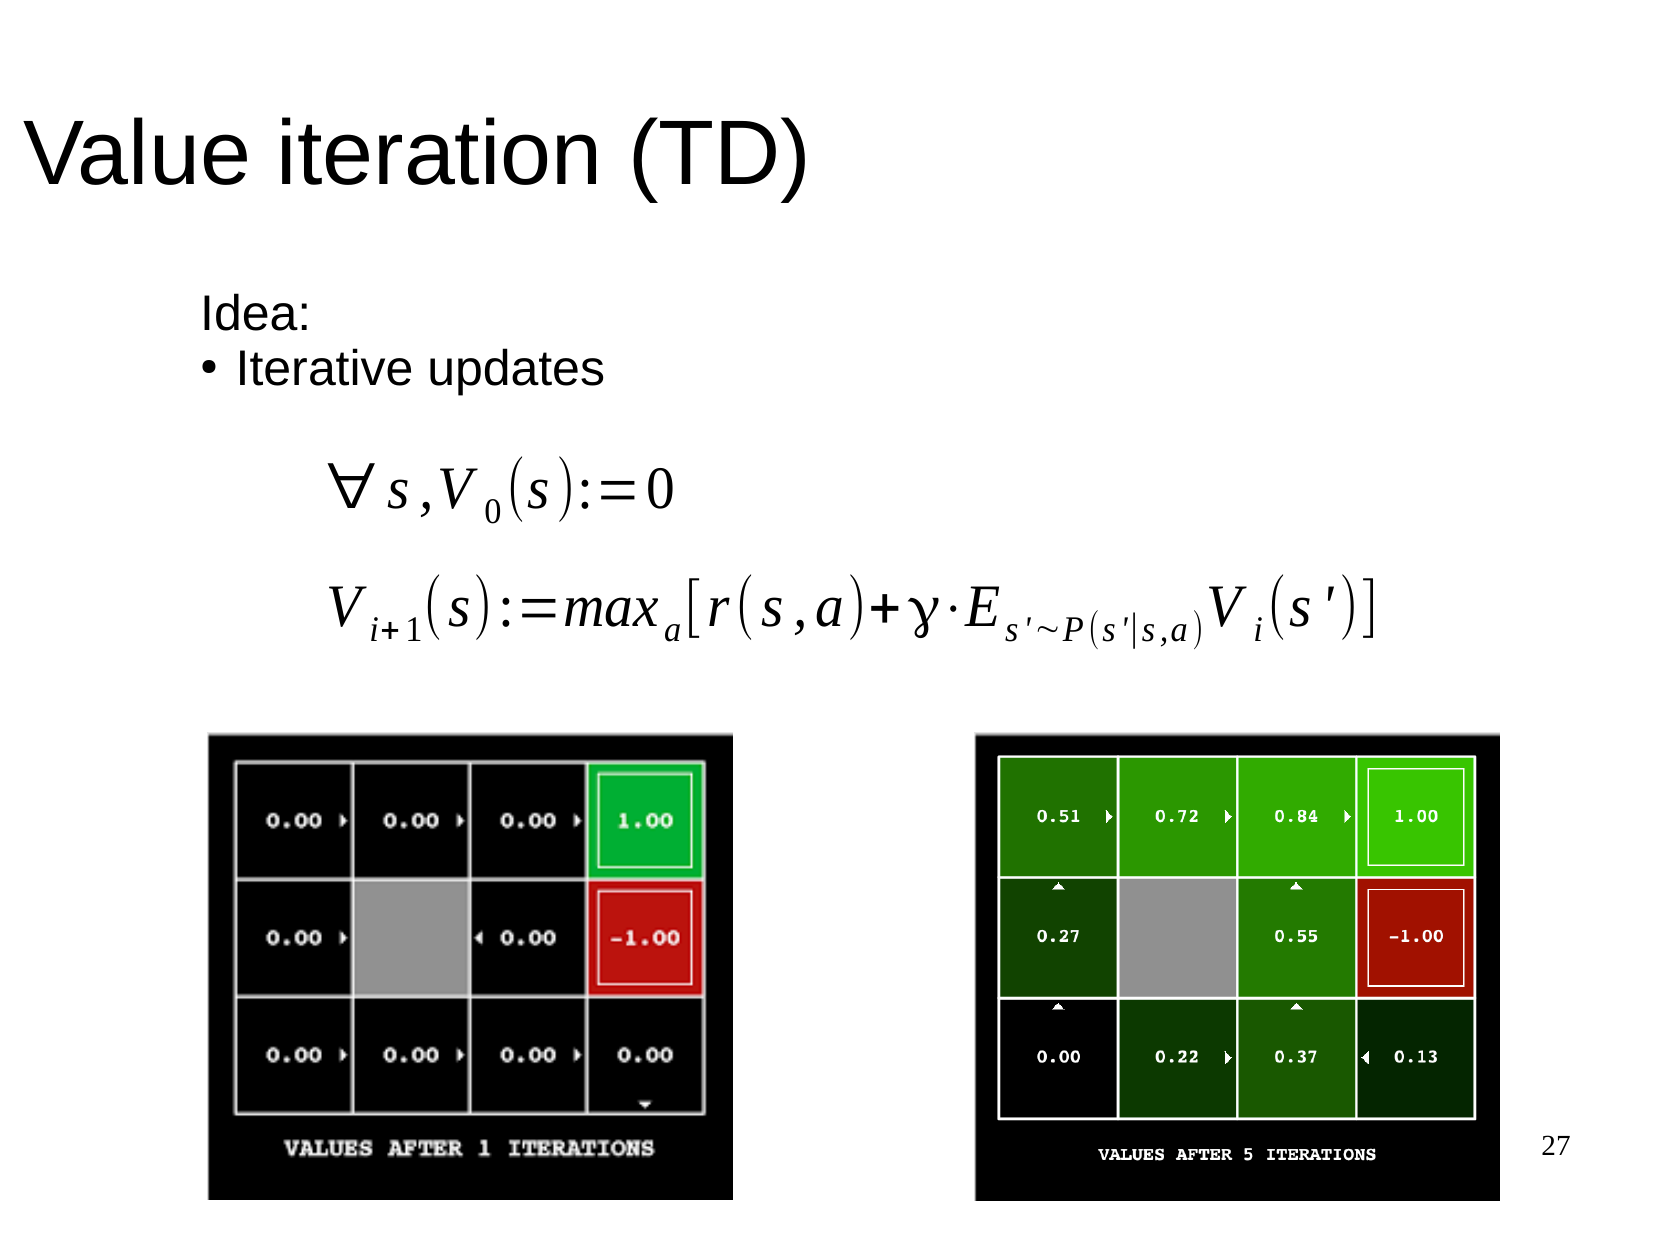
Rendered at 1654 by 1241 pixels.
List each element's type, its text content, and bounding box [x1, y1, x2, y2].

title Value iteration (TD) [23, 49, 1512, 257]
text_box Idea: Iterative updates [150, 277, 1231, 571]
picture [207, 732, 733, 1201]
chart [311, 451, 688, 530]
chart [311, 570, 1391, 651]
picture [974, 732, 1500, 1201]
